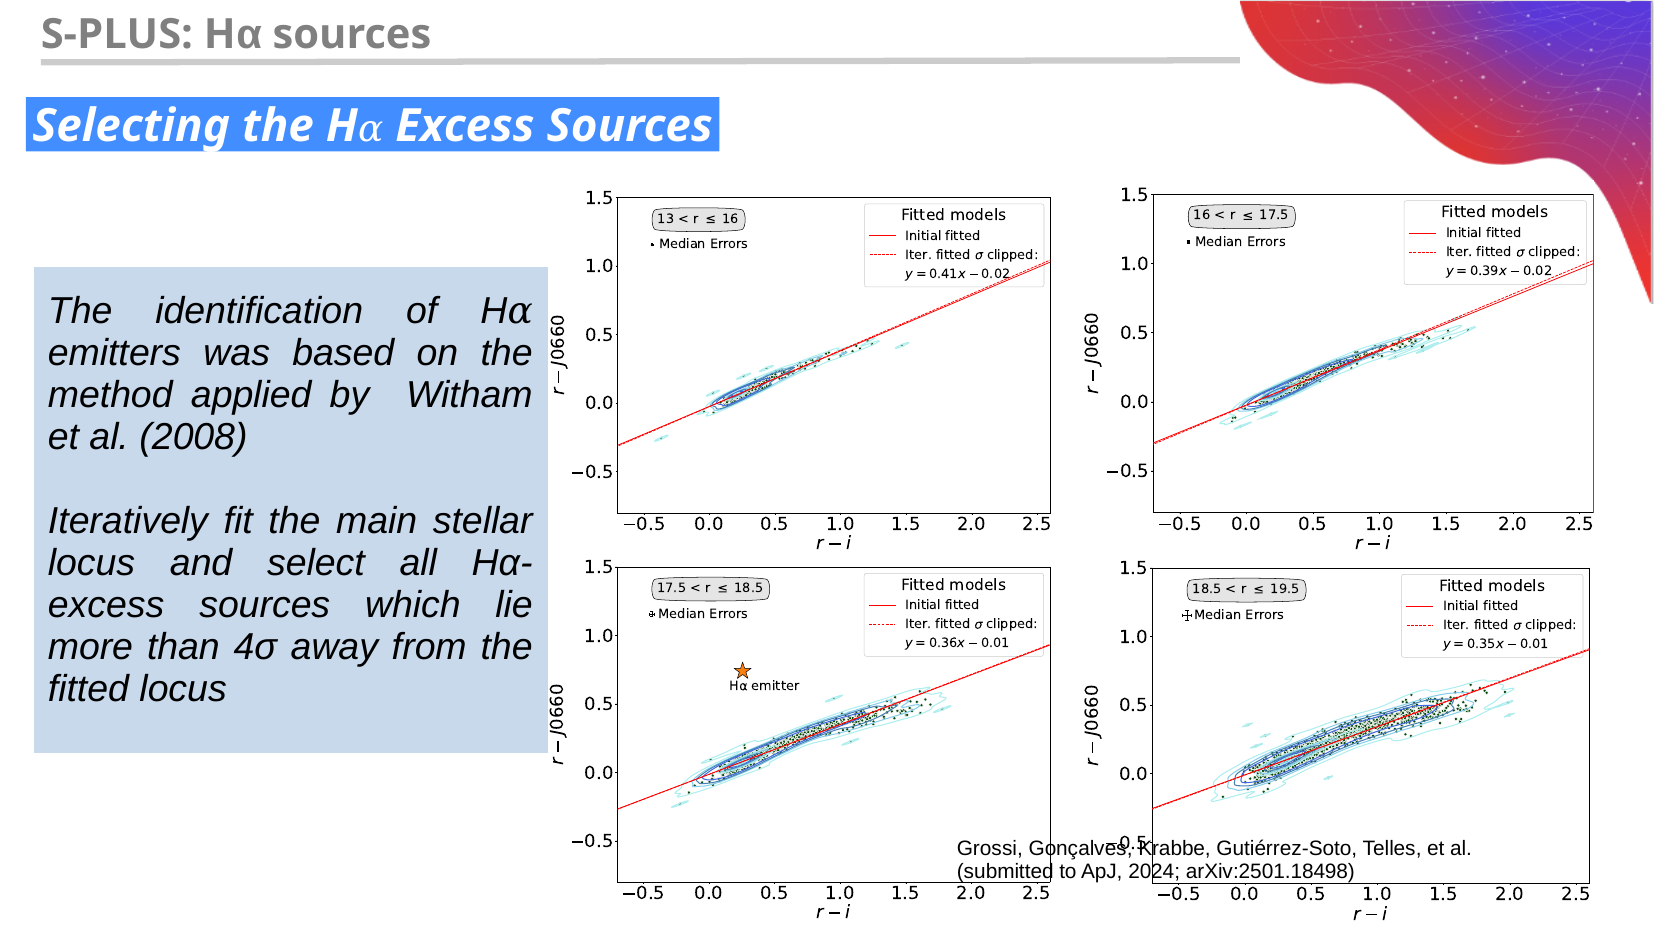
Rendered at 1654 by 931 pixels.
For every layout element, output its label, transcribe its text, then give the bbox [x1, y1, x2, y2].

text_box S-PLUS: Hα sources [26, 0, 477, 72]
text_box [33, 266, 547, 282]
picture [547, 0, 1654, 929]
text_box Selecting the H𝛼 Excess Sources [25, 97, 720, 152]
text_box The identification of H𝛼 emitters was based on the method applied by Witham et al. (2008) Iteratively fit the main stellar locus and select all Hα-excess sources which lie more than 4σ away from the fitted locus [33, 282, 547, 791]
text_box Grossi, Gonçalves, Krabbe, Gutiérrez-Soto, Telles, et al. (submitted to ApJ, 2024; arXiv:2501.18498) [942, 829, 1577, 891]
